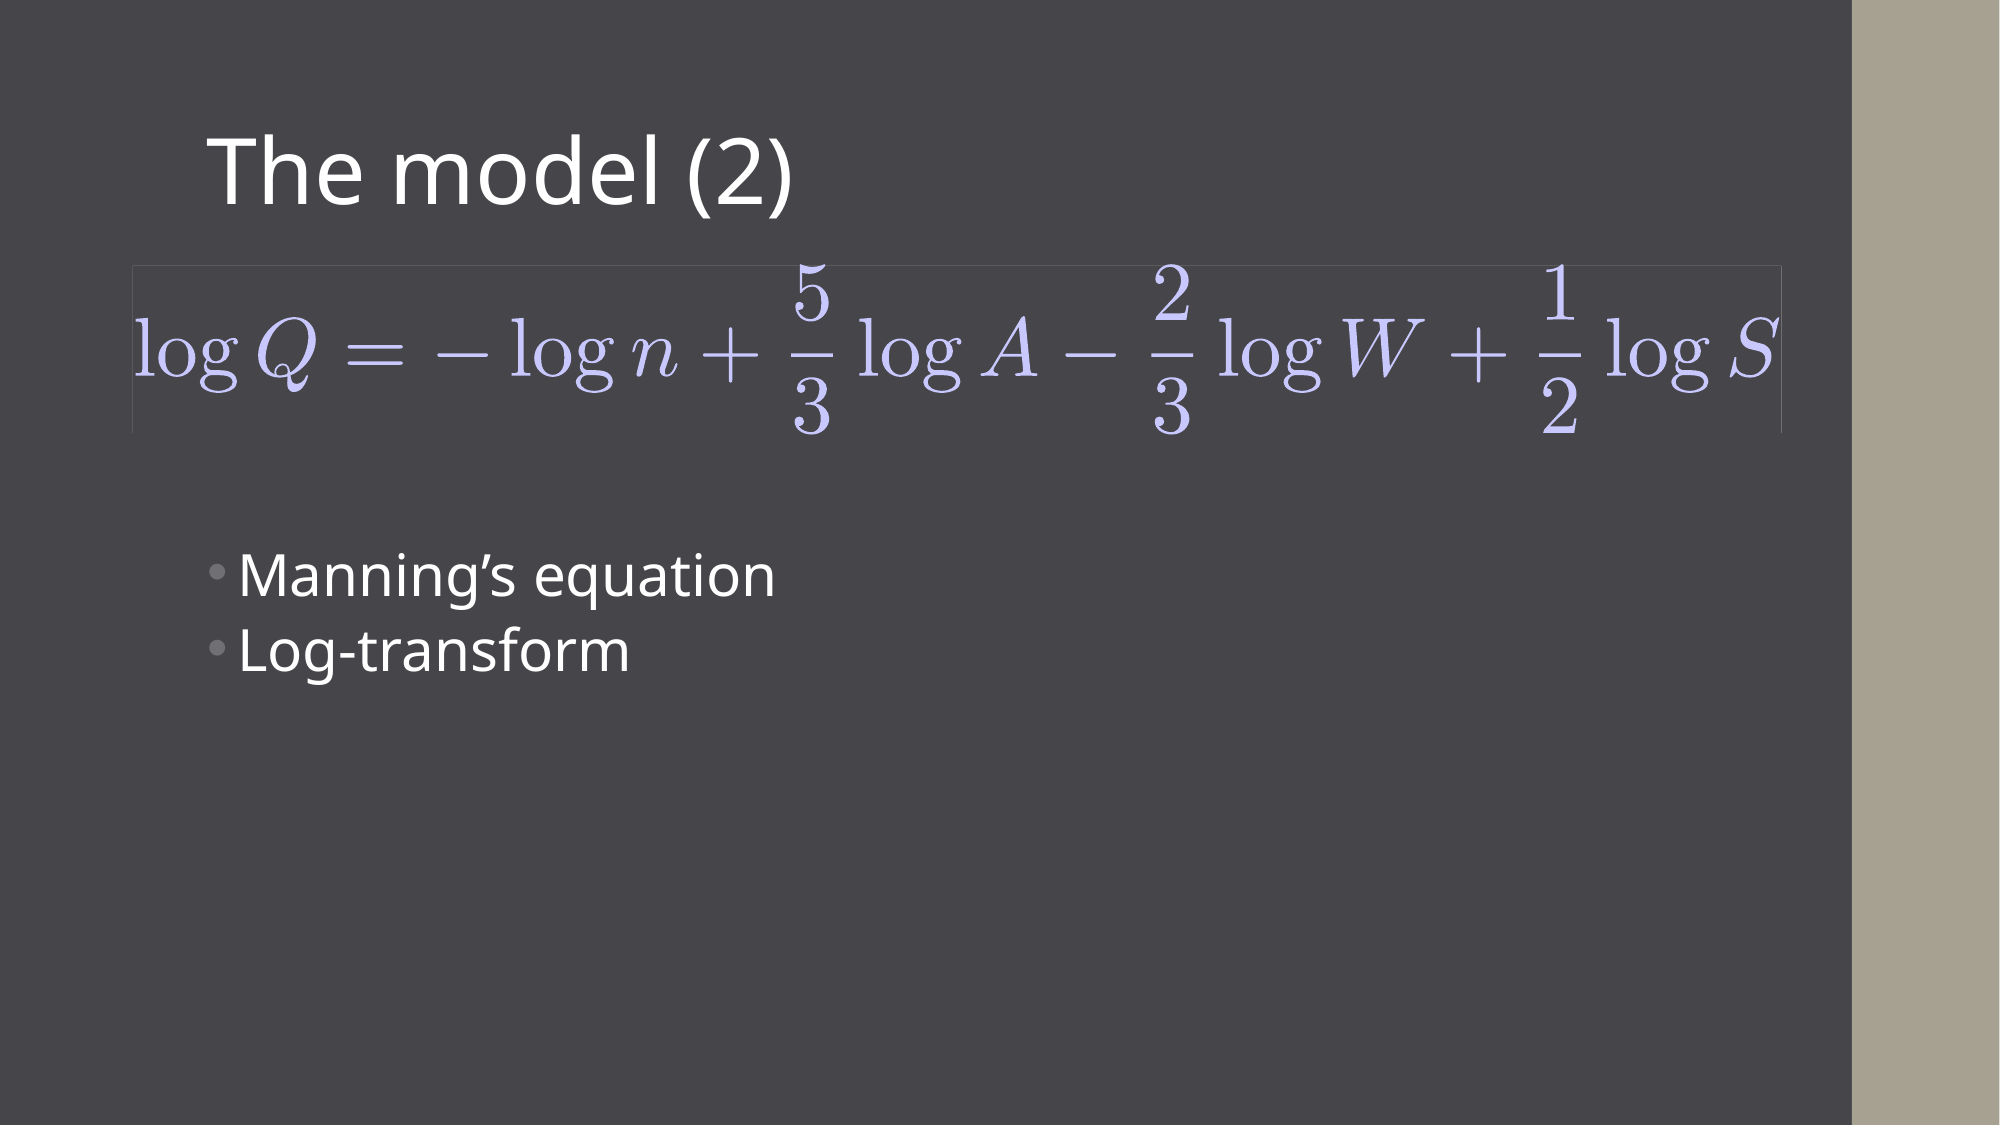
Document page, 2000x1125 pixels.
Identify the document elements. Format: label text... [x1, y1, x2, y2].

list Manning’s equation Log-transform [206, 536, 1617, 1125]
text_box [132, 264, 1782, 435]
title The model (2) [206, 60, 1797, 278]
